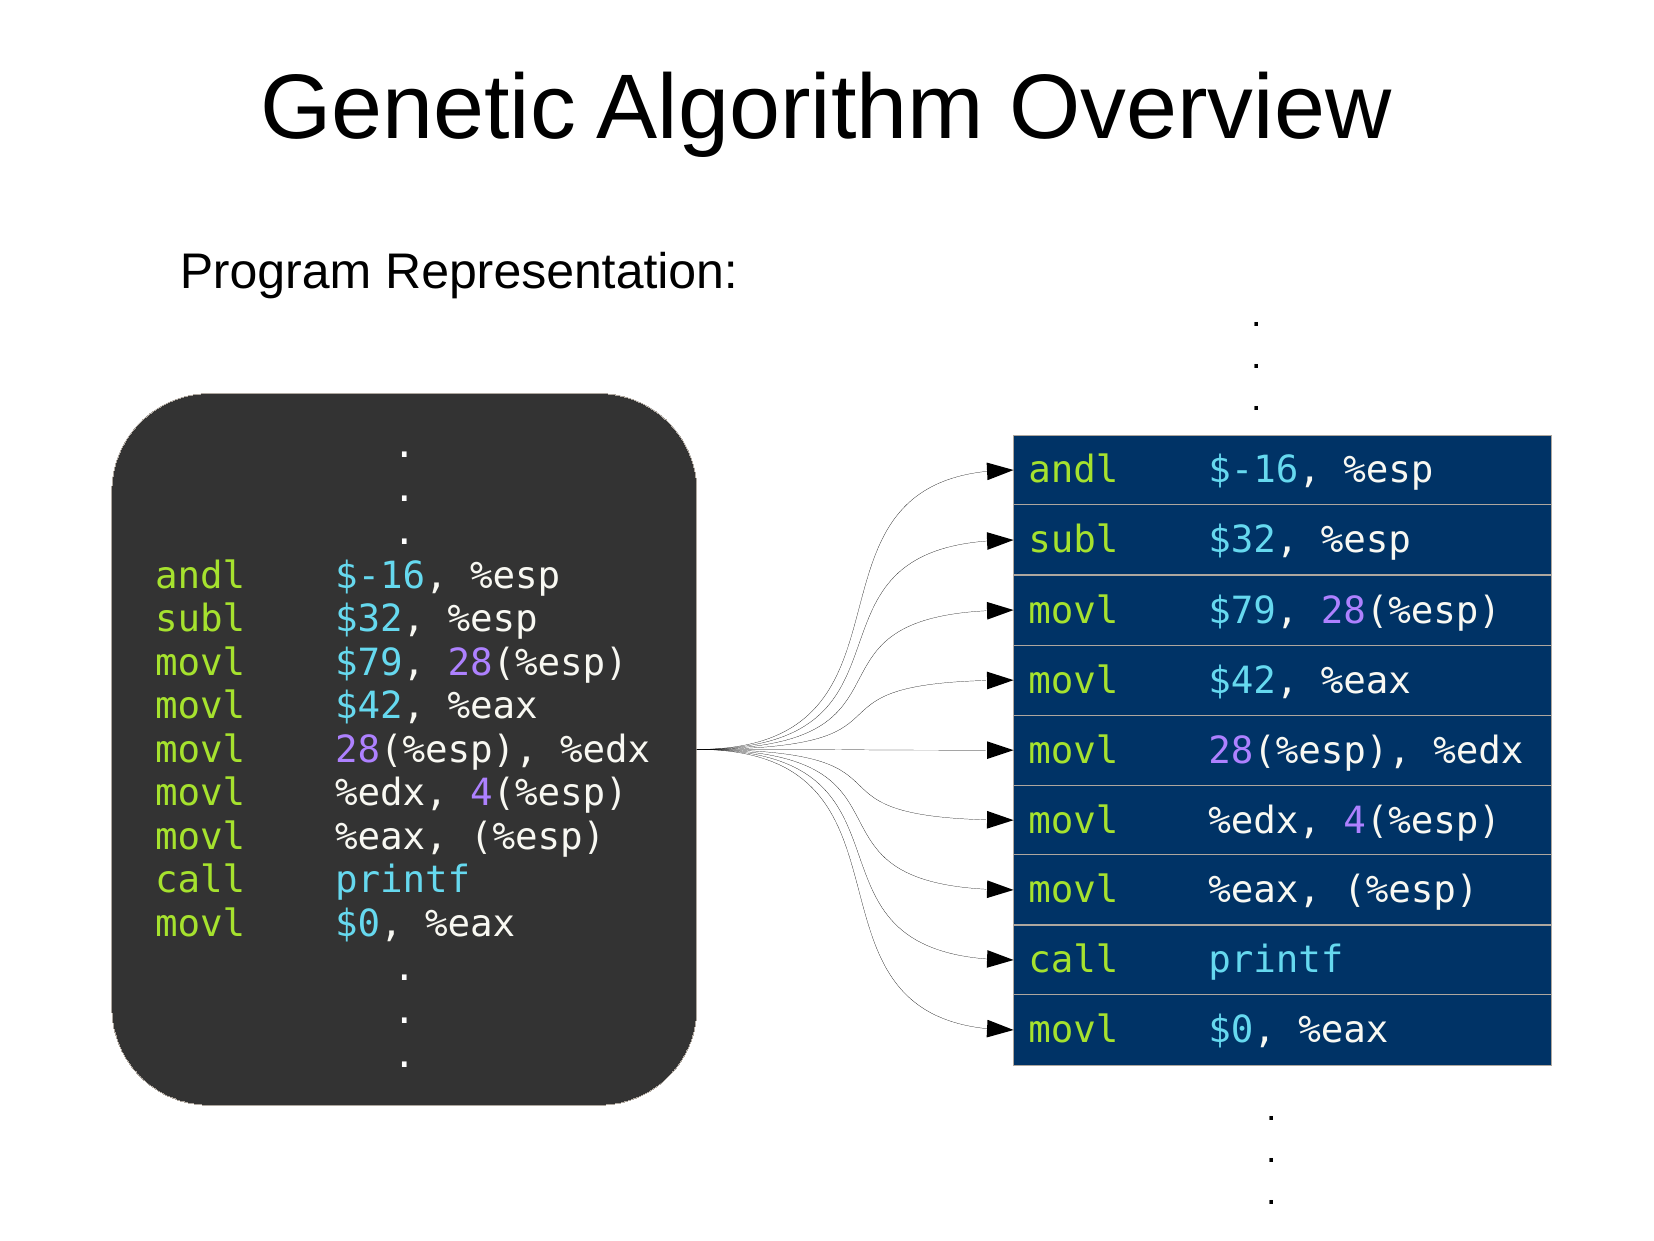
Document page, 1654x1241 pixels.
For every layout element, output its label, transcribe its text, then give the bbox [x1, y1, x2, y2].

text_box movl %eax, (%esp) [1013, 854, 1552, 925]
text_box movl $0, %eax [1013, 994, 1552, 1066]
text_box . . . [1251, 1079, 1292, 1220]
text_box movl $79, 28(%esp) [1013, 575, 1552, 645]
text_box movl 28(%esp), %edx [1013, 715, 1552, 785]
text_box . . . andl $-16, %esp subl $32, %esp movl $79, 28(%esp) movl $42, %eax movl 28(%esp), %edx movl %edx, 4(%esp) movl %eax, (%esp) call printf movl $0, %eax . . . [111, 393, 697, 1106]
text_box movl $42, %eax [1013, 645, 1552, 715]
text_box andl $-16, %esp [1013, 435, 1552, 504]
text_box movl %edx, 4(%esp) [1013, 785, 1552, 854]
text_box call printf [1013, 925, 1552, 994]
text_box Program Representation: [165, 235, 754, 308]
text_box subl $32, %esp [1013, 504, 1552, 575]
text_box . . . [1236, 285, 1277, 426]
title Genetic Algorithm Overview [82, 49, 1571, 166]
